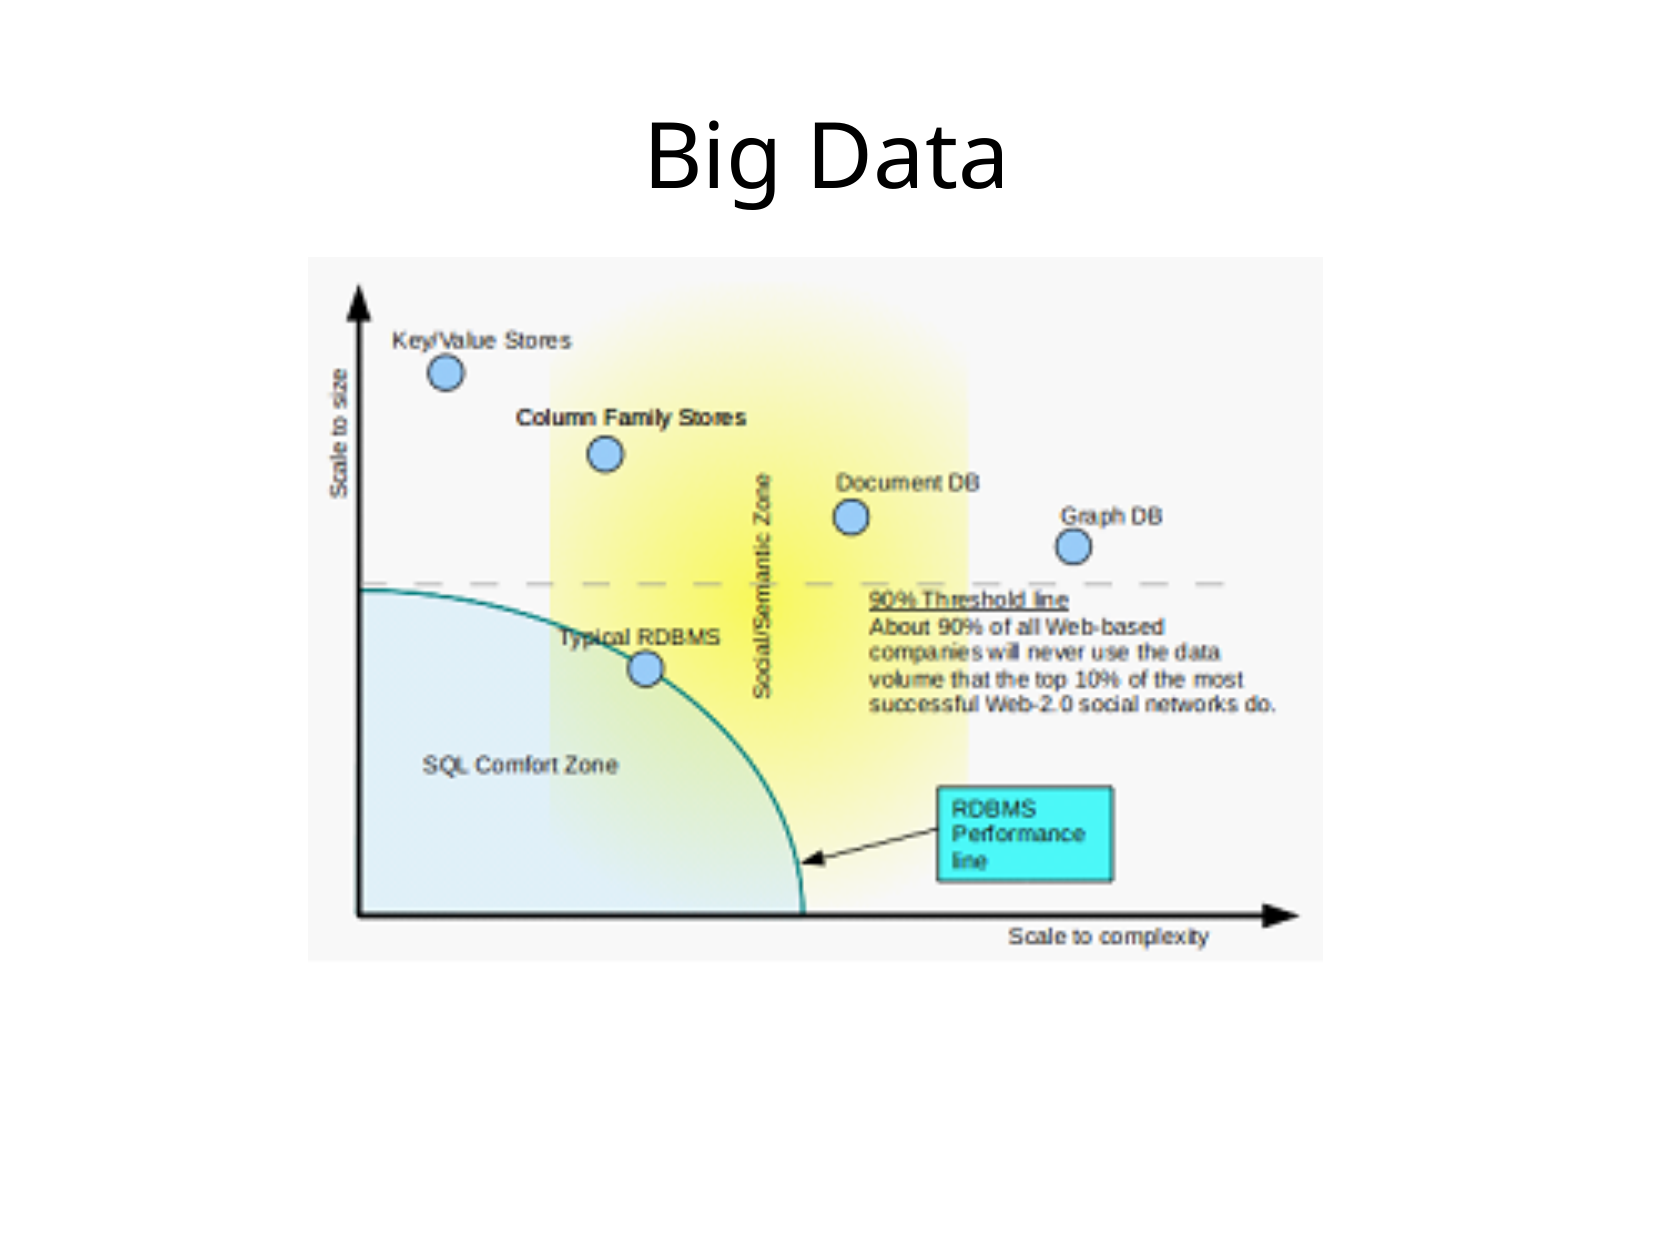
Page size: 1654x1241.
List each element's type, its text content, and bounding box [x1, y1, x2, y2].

title Big Data [82, 49, 1571, 257]
picture [308, 257, 1323, 1002]
